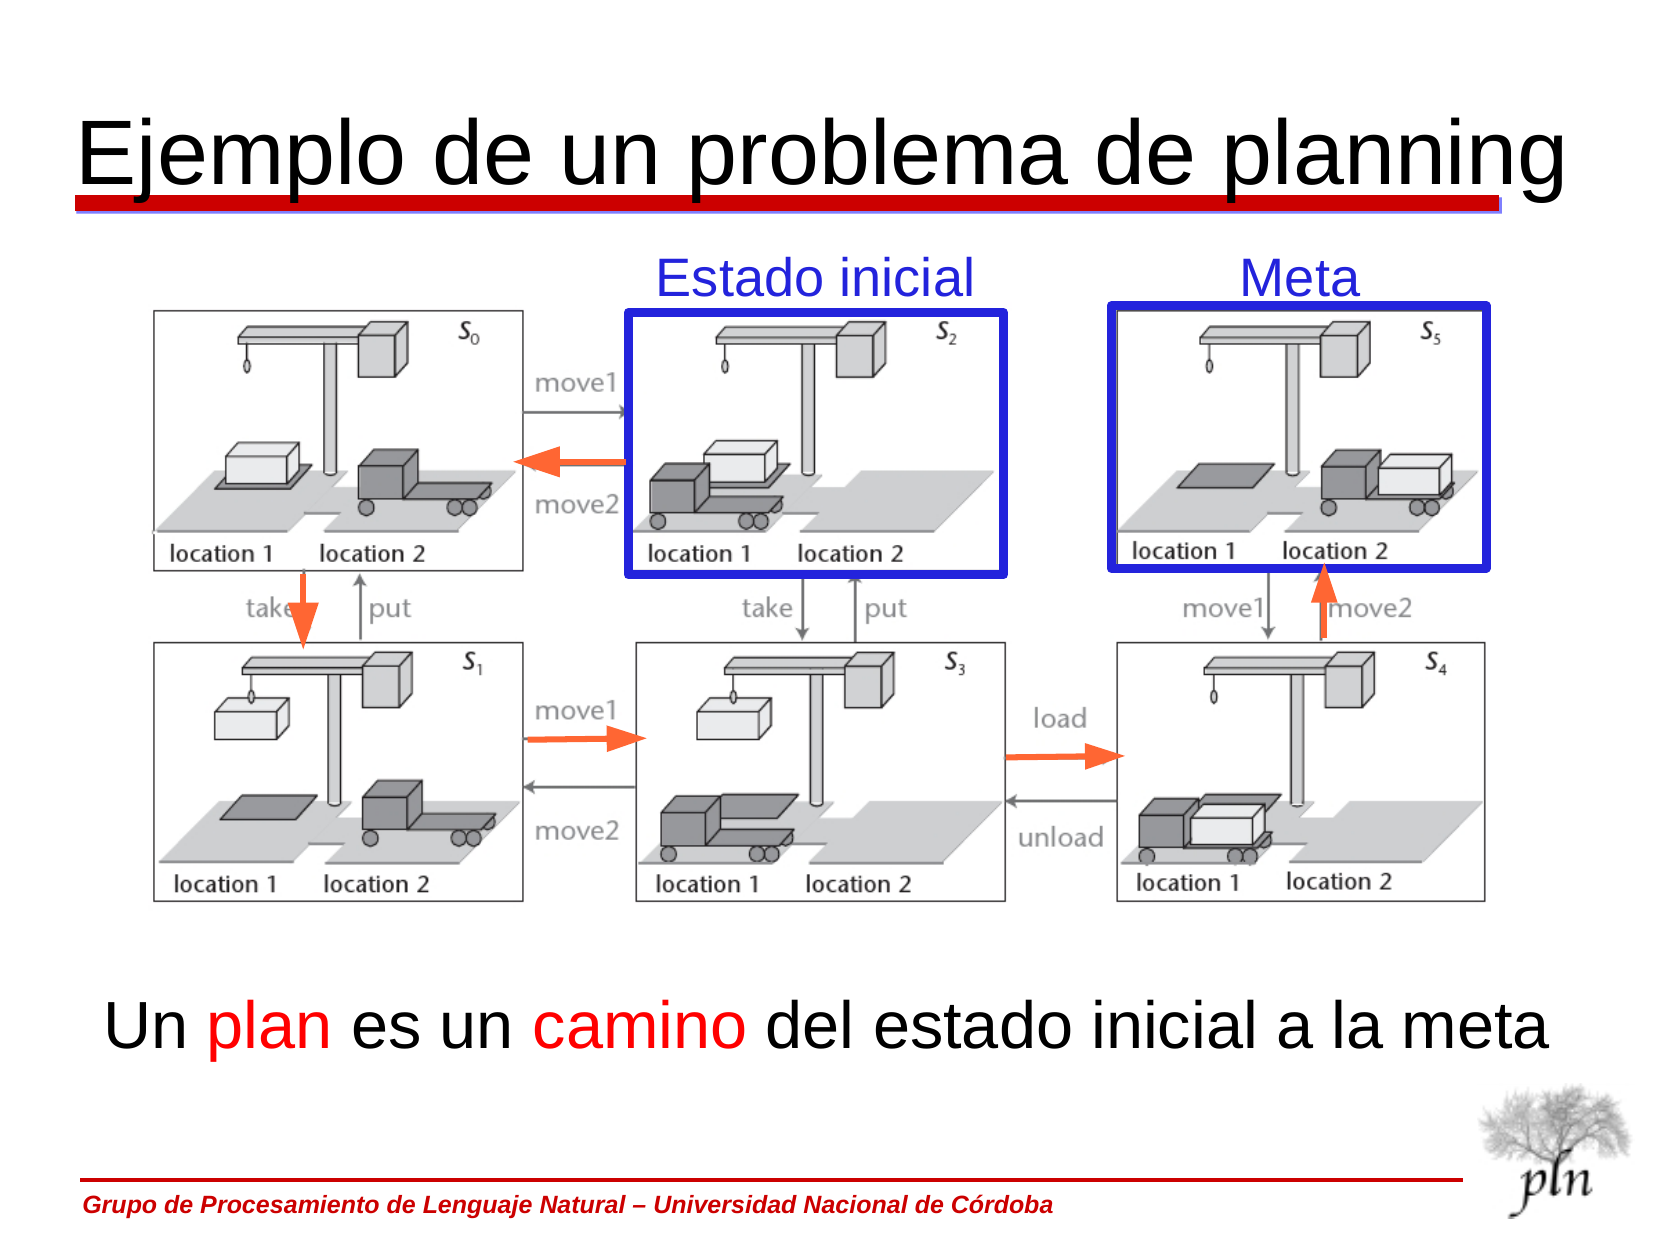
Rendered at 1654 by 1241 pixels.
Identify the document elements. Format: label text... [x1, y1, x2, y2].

list Un plan es un camino del estado inicial a la meta [82, 988, 1571, 1241]
title Ejemplo de un problema de planning [75, 56, 1571, 250]
text_box Meta [1112, 239, 1488, 316]
picture [1116, 316, 1482, 564]
picture [94, 250, 1552, 992]
text_box Estado inicial [628, 239, 1004, 316]
picture [1571, 1083, 1635, 1219]
picture [633, 317, 999, 570]
